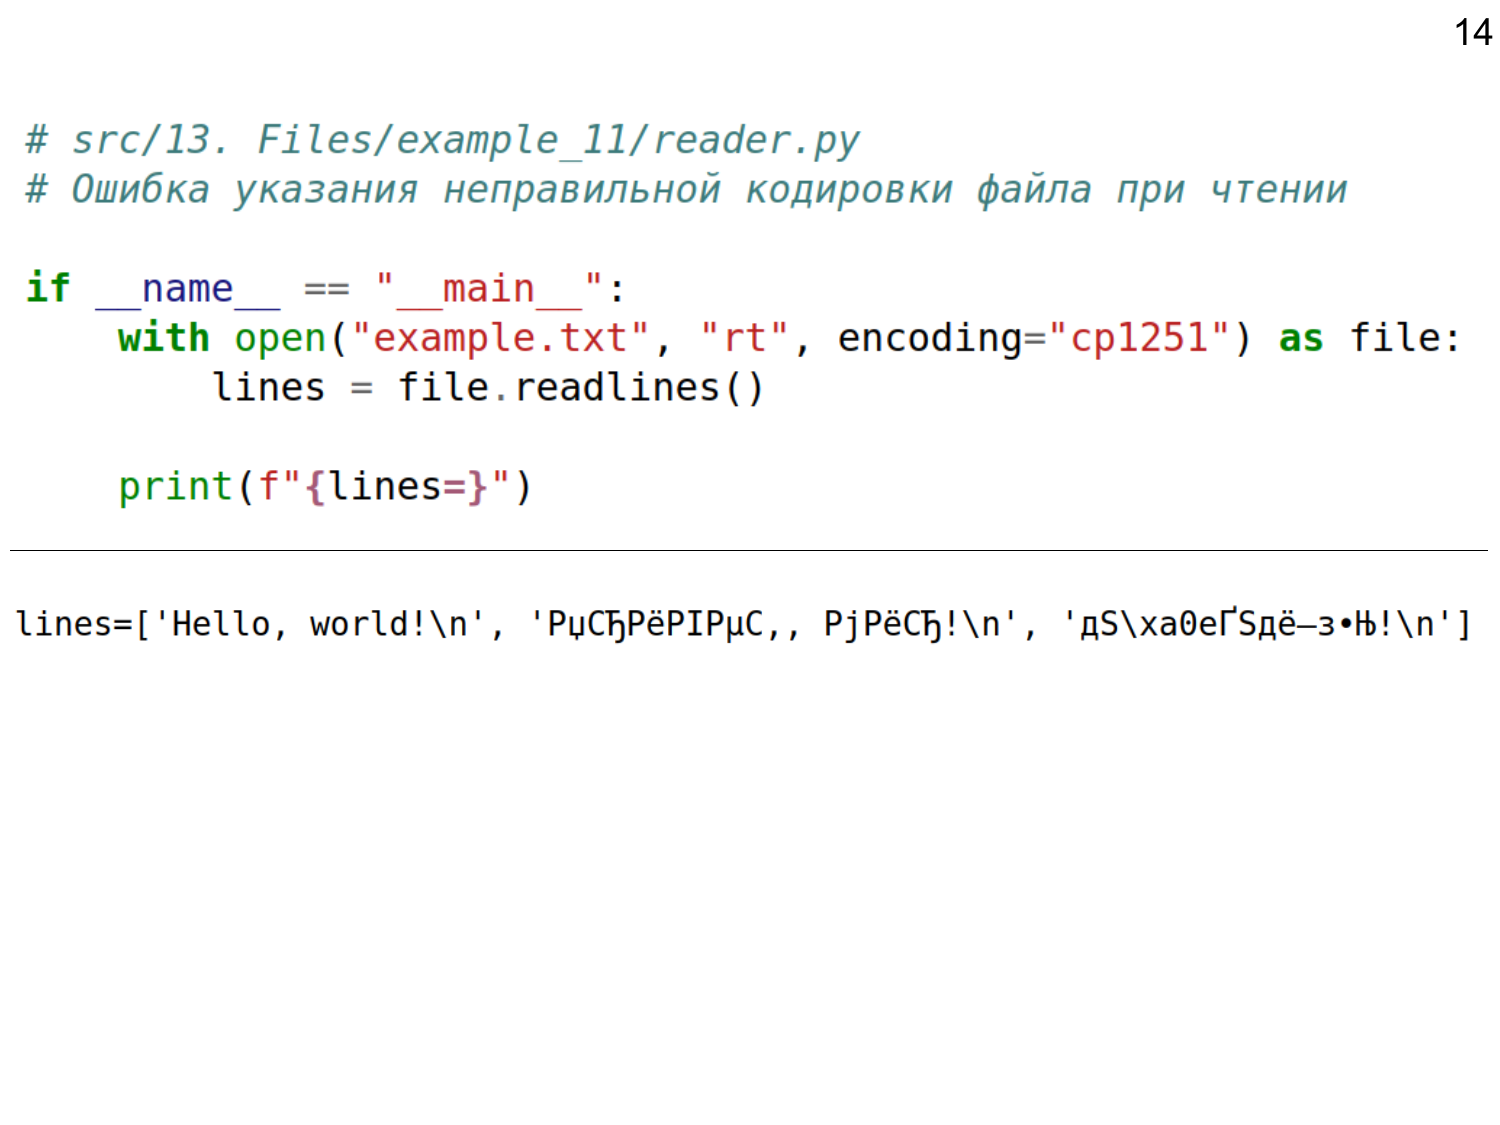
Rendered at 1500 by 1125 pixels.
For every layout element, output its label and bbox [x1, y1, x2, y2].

picture [14, 114, 1475, 520]
picture [6, 599, 1481, 657]
